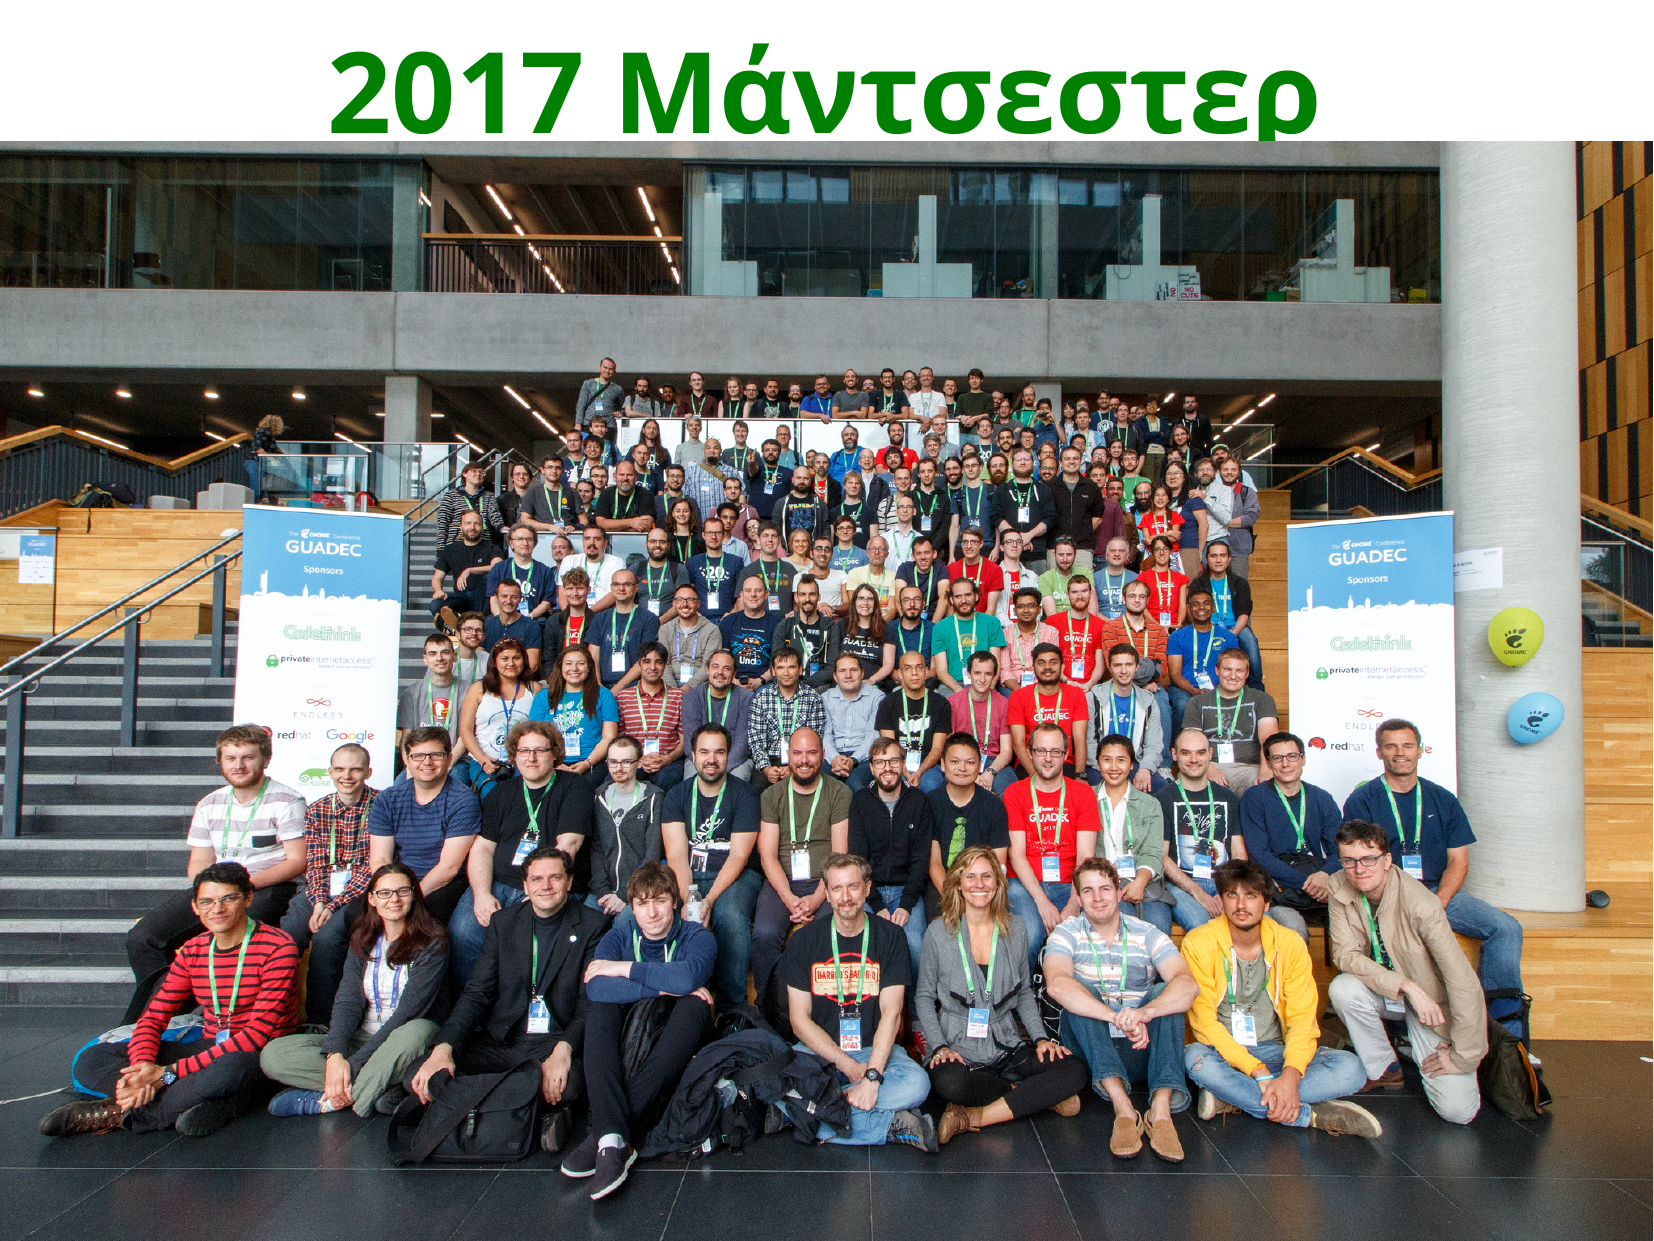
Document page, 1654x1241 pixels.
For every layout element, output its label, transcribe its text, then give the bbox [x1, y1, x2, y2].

picture [0, 0, 1654, 1241]
text_box 2017 Μάντσεστερ [112, 6, 1538, 141]
